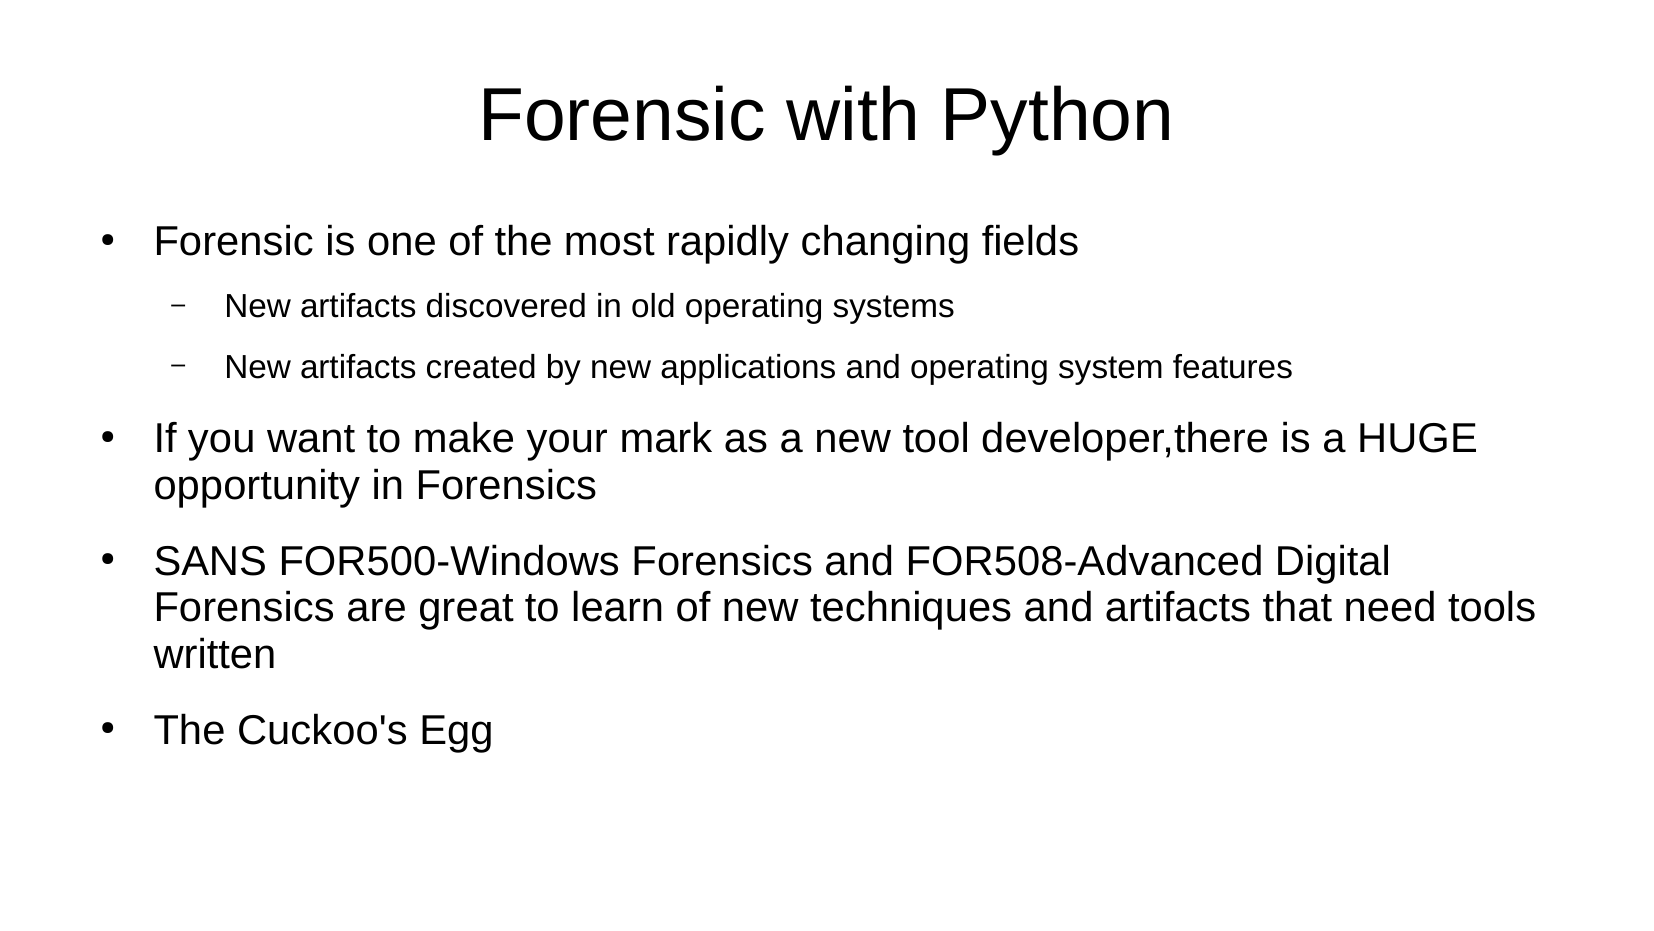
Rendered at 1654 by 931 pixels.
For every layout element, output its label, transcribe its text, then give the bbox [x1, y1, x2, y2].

list Forensic is one of the most rapidly changing fields New artifacts discovered in old operating systems New artifacts created by new applications and operating system features If you want to make your mark as a new tool developer,there is a HUGE opportunity in Forensics SANS FOR500-Windows Forensics and FOR508-Advanced Digital Forensics are great to learn of new techniques and artifacts that need tools written The Cuckoo's Egg [82, 217, 1571, 758]
title Forensic with Python [82, 37, 1571, 193]
